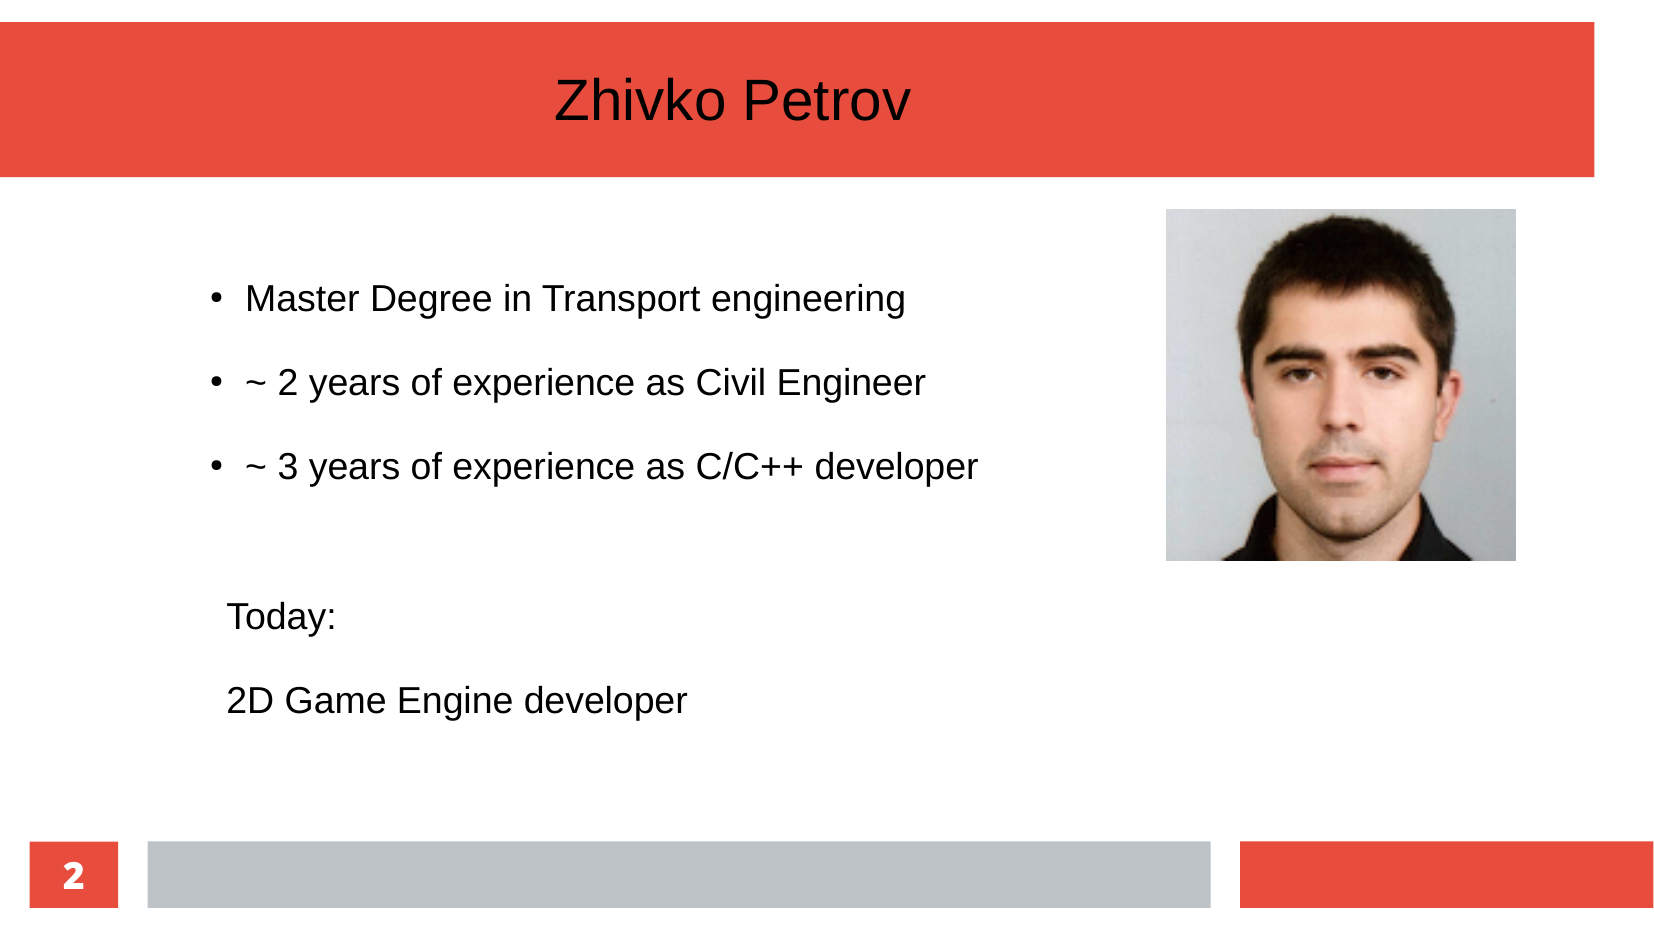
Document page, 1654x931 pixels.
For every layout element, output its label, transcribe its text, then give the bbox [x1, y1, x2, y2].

picture [1166, 209, 1516, 561]
text_box Master Degree in Transport engineering ~ 2 years of experience as Civil Engineer ~ 3 years of experience as C/C++ developer [195, 270, 1066, 586]
text_box Today: 2D Game Engine developer [176, 588, 1156, 886]
text_box Zhivko Petrov [540, 60, 1411, 376]
